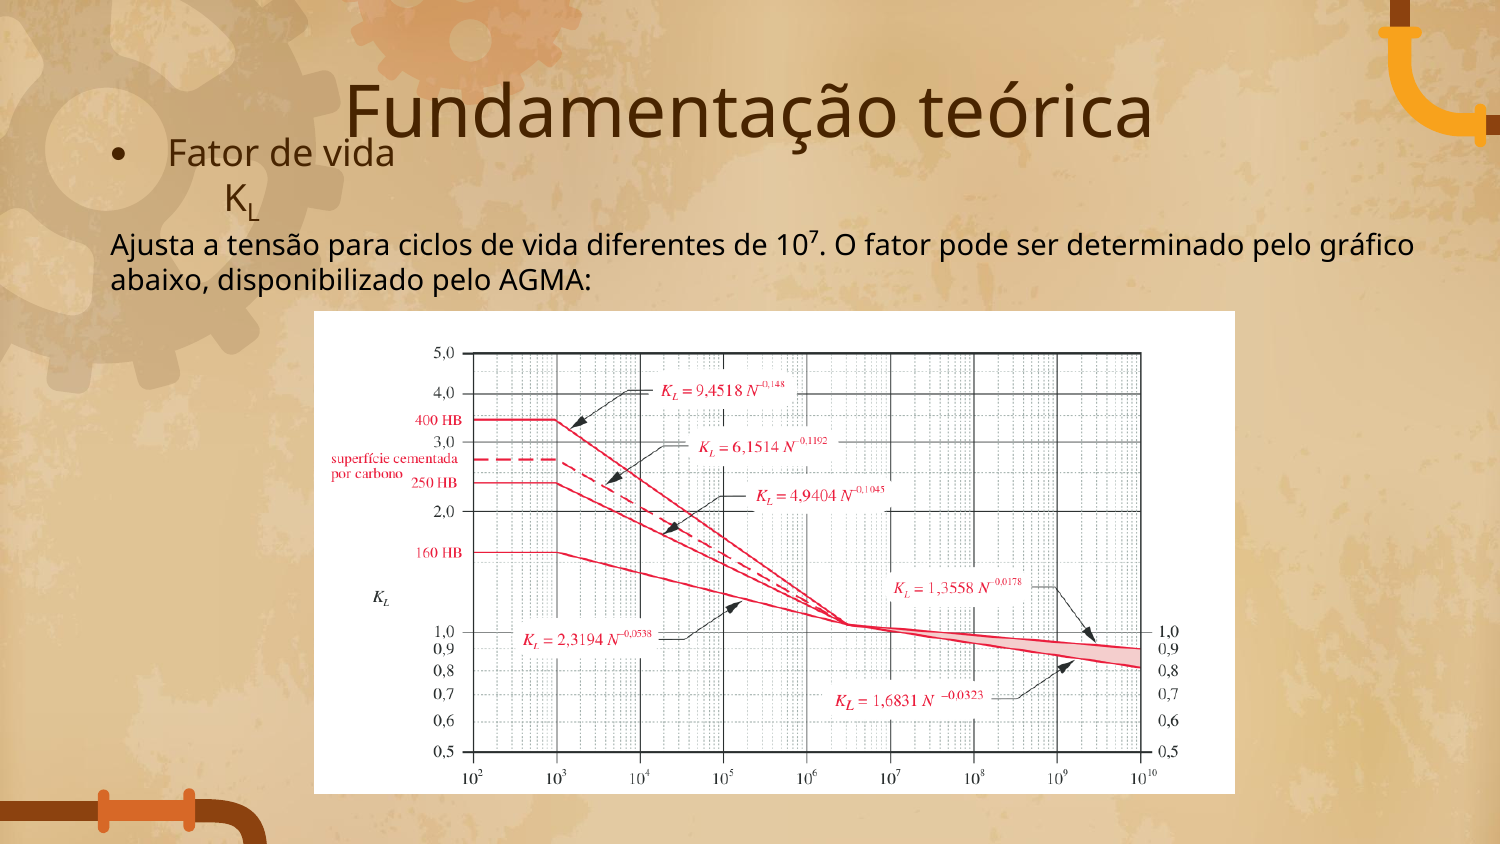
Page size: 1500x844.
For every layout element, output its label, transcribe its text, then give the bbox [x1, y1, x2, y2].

picture [314, 311, 1235, 794]
title Fundamentação teórica [116, 49, 1384, 127]
text_box Ajusta a tensão para ciclos de vida diferentes de 10⁷. O fator pode ser determinado pelo gráfico abaixo, disponibilizado pelo AGMA: [95, 210, 1454, 312]
subtitle Fator de vida KL [58, 101, 443, 254]
